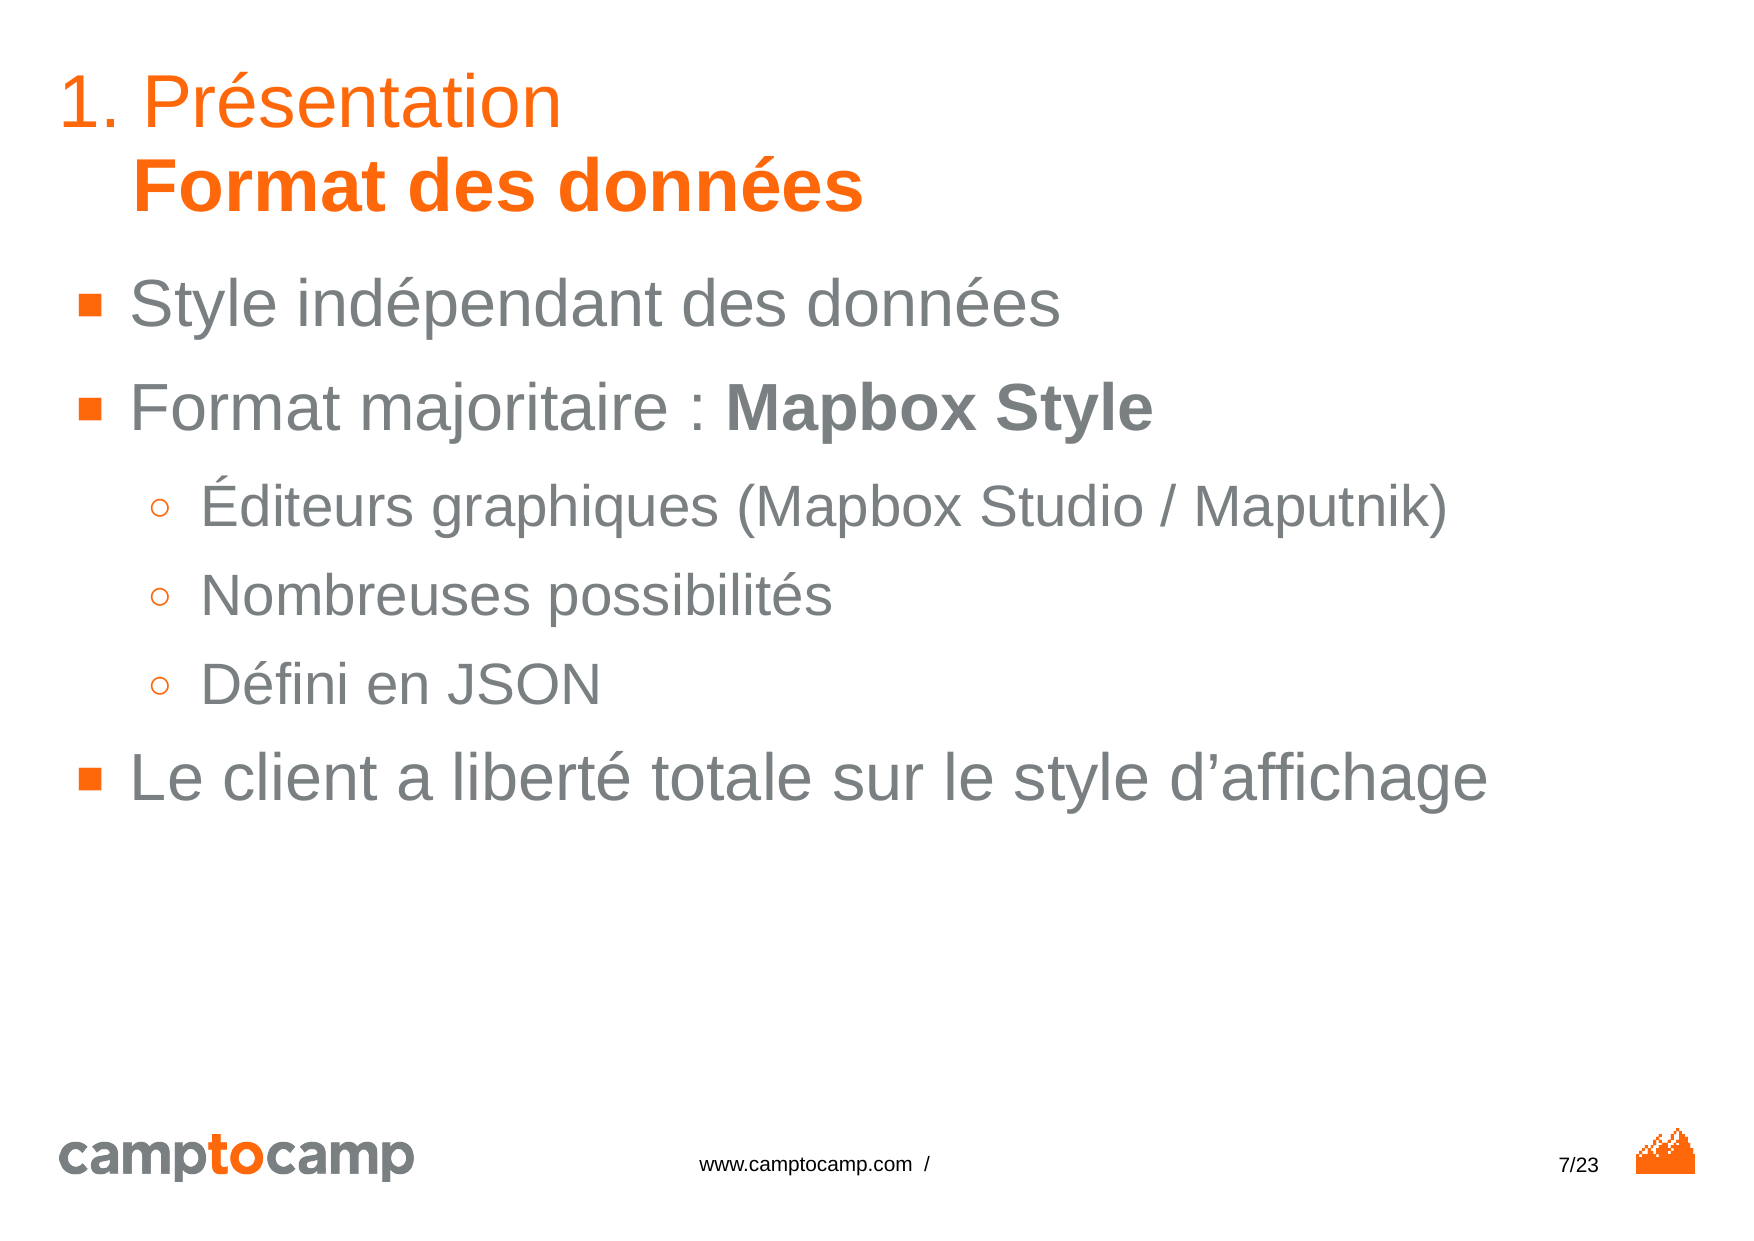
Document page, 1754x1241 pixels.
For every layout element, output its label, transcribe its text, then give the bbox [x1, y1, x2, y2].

title 1. Présentation Format des données [59, 59, 1695, 247]
list Style indépendant des données Format majoritaire : Mapbox Style Éditeurs graphiques (Mapbox Studio / Maputnik) Nombreuses possibilités Défini en JSON Le client a liberté totale sur le style d’affichage [59, 265, 1696, 1123]
picture [1636, 1128, 1695, 1174]
picture [59, 1134, 414, 1182]
